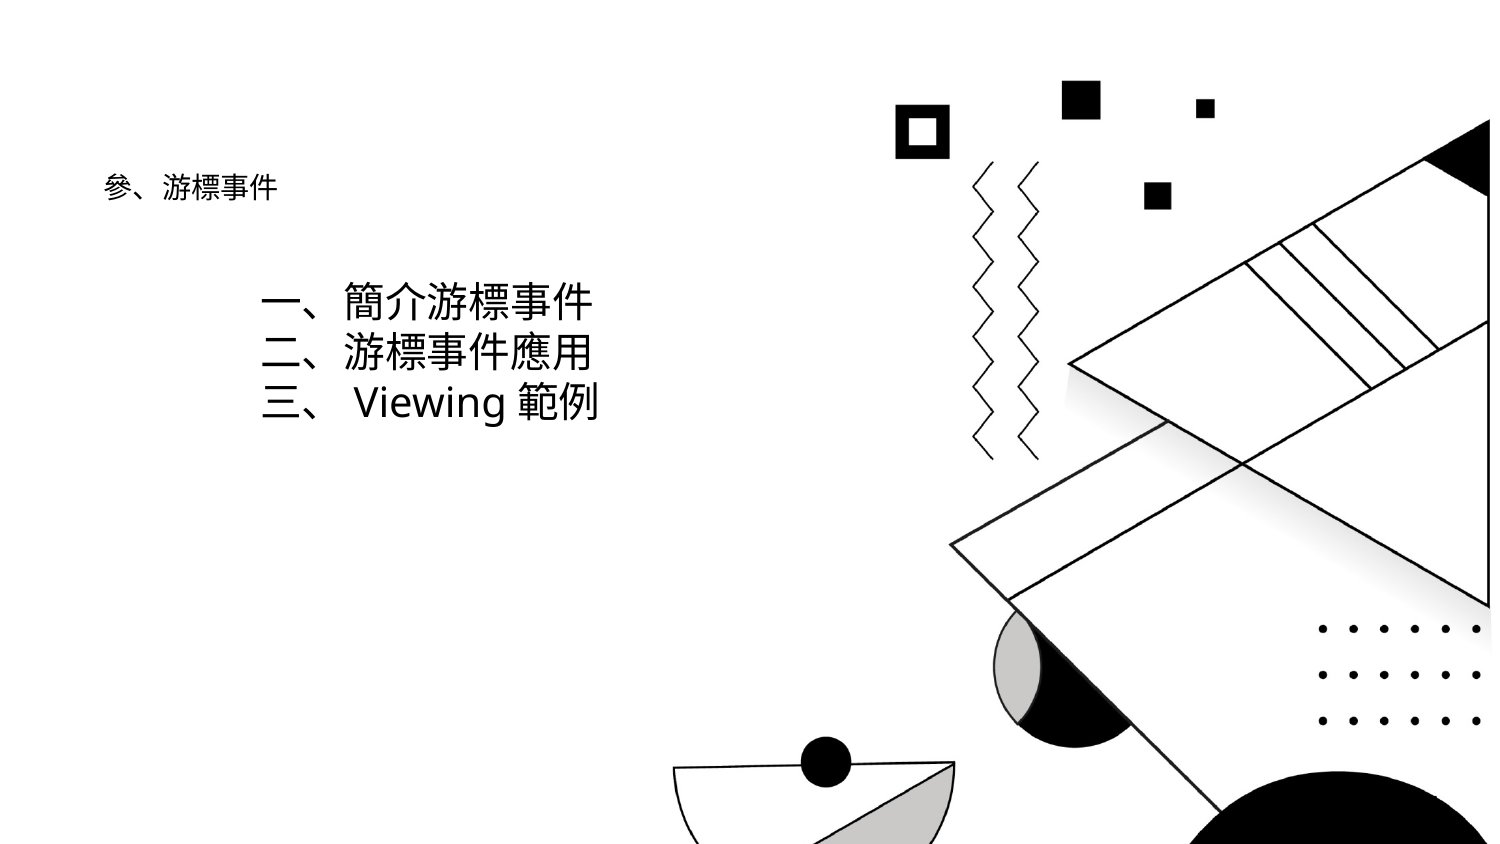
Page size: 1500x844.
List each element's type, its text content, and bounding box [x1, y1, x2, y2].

picture [0, 2, 1500, 844]
title 參、游標事件 [88, 161, 1364, 330]
slide_number <number> [1104, 782, 1455, 827]
text_box 一、簡介游標事件 二、游標事件應用 三、Viewing範例 [245, 268, 980, 434]
